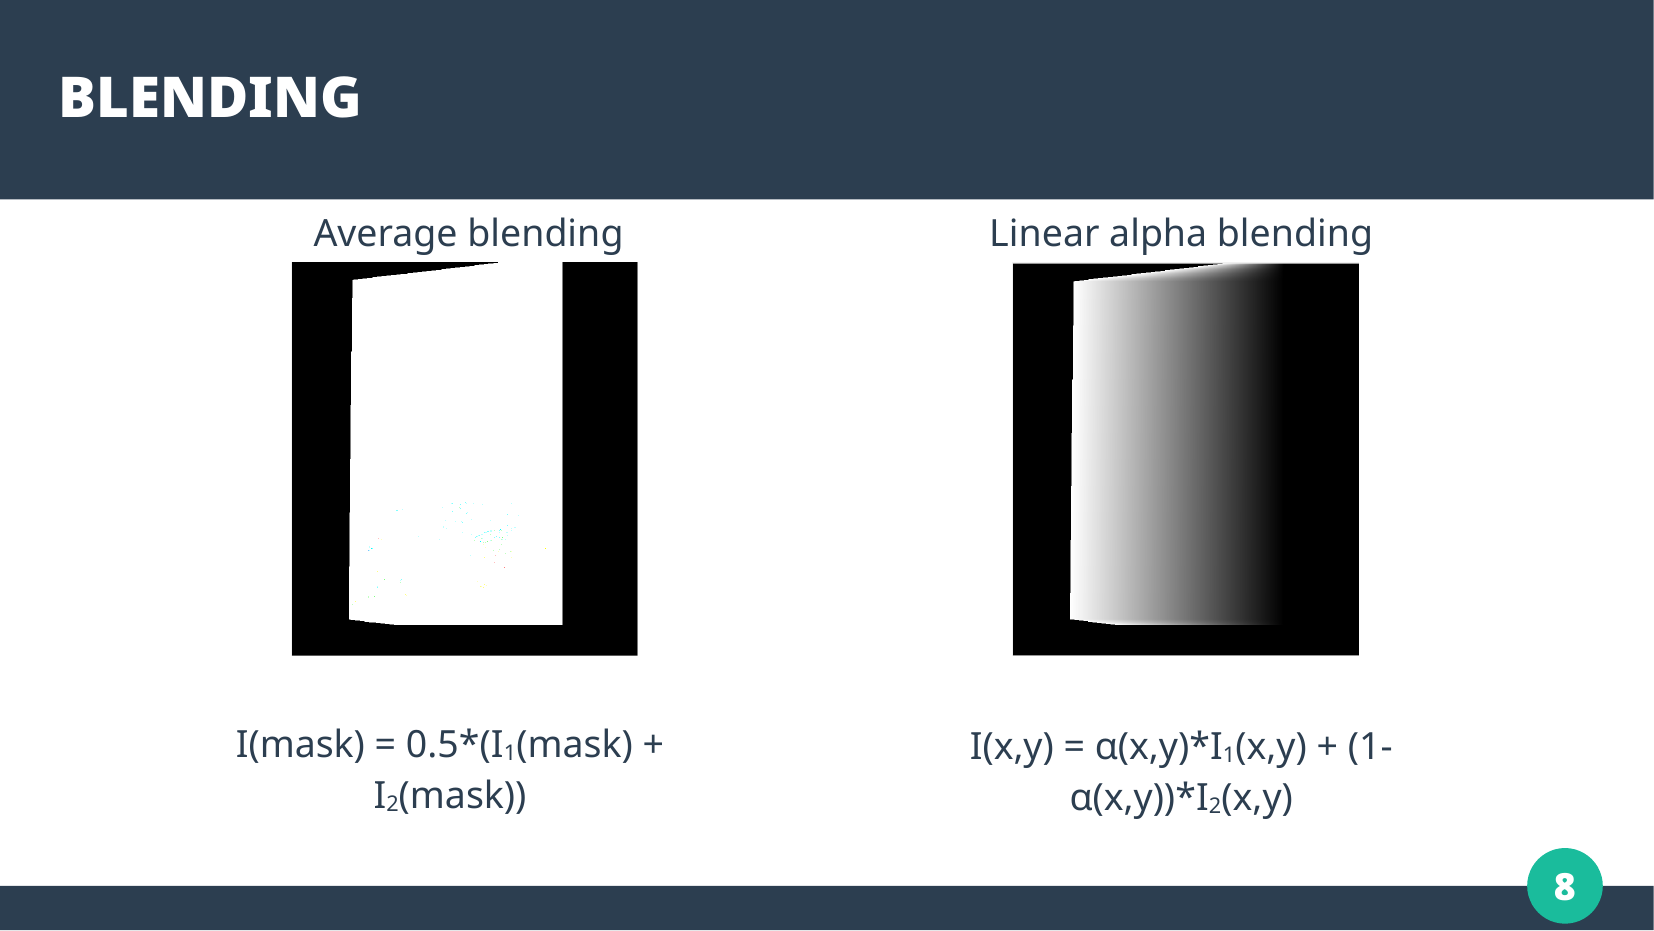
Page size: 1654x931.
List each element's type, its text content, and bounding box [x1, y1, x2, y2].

picture [291, 263, 638, 656]
text_box I(mask) = 0.5*(I1(mask) + I2(mask)) [150, 714, 751, 824]
title BLENDING [59, 37, 1595, 155]
text_box I(x,y) = α(x,y)*I1(x,y) + (1-α(x,y))*I2(x,y) [862, 715, 1501, 826]
text_box Linear alpha blending [825, 200, 1538, 263]
picture [1012, 263, 1359, 656]
text_box Average blending [112, 200, 825, 263]
